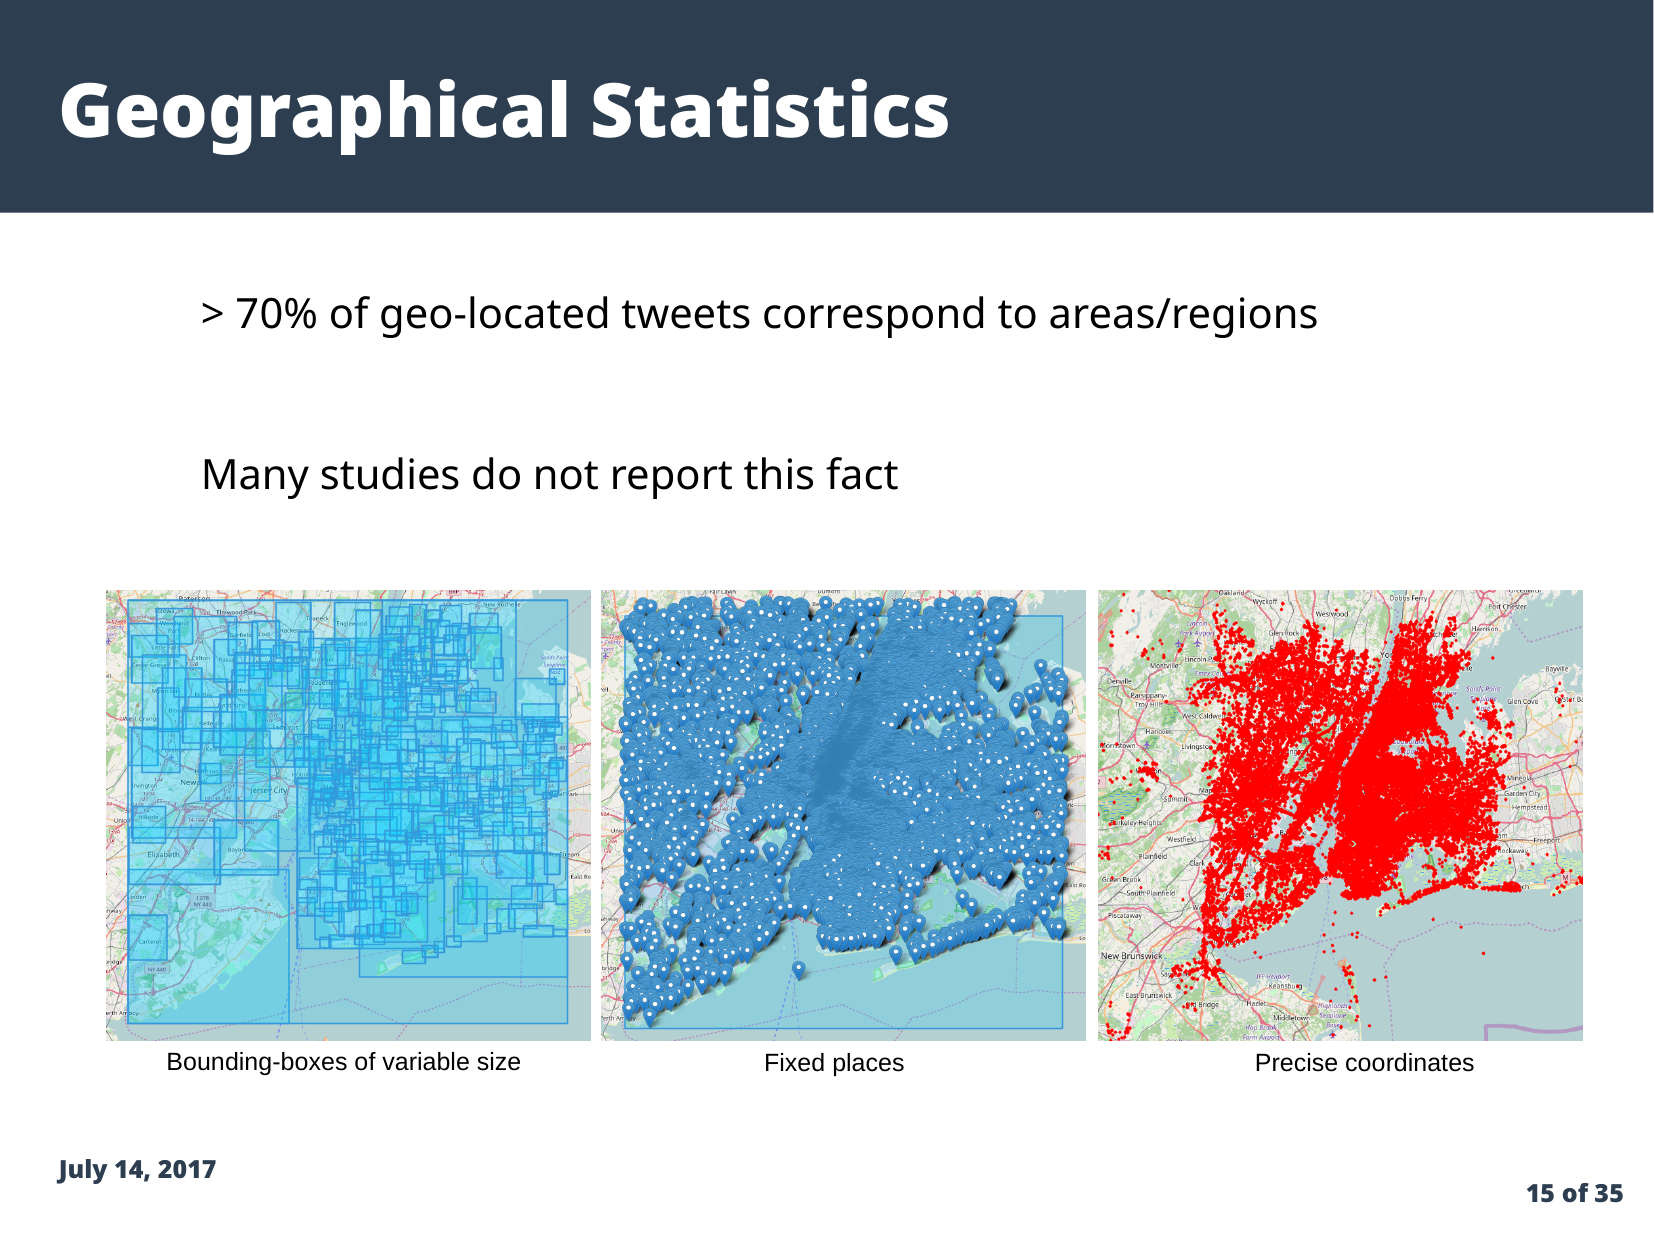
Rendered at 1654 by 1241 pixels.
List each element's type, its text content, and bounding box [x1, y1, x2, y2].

text_box Fixed places [749, 1040, 923, 1089]
picture [601, 590, 1086, 1041]
picture [1098, 590, 1583, 1041]
text_box Precise coordinates [1240, 1040, 1495, 1089]
picture [106, 590, 591, 1041]
text_box Bounding-boxes of variable size [151, 1040, 544, 1089]
title Geographical Statistics [59, 29, 1595, 187]
list > 70% of geo-located tweets correspond to areas/regions Many studies do not report this fact [59, 283, 1583, 591]
